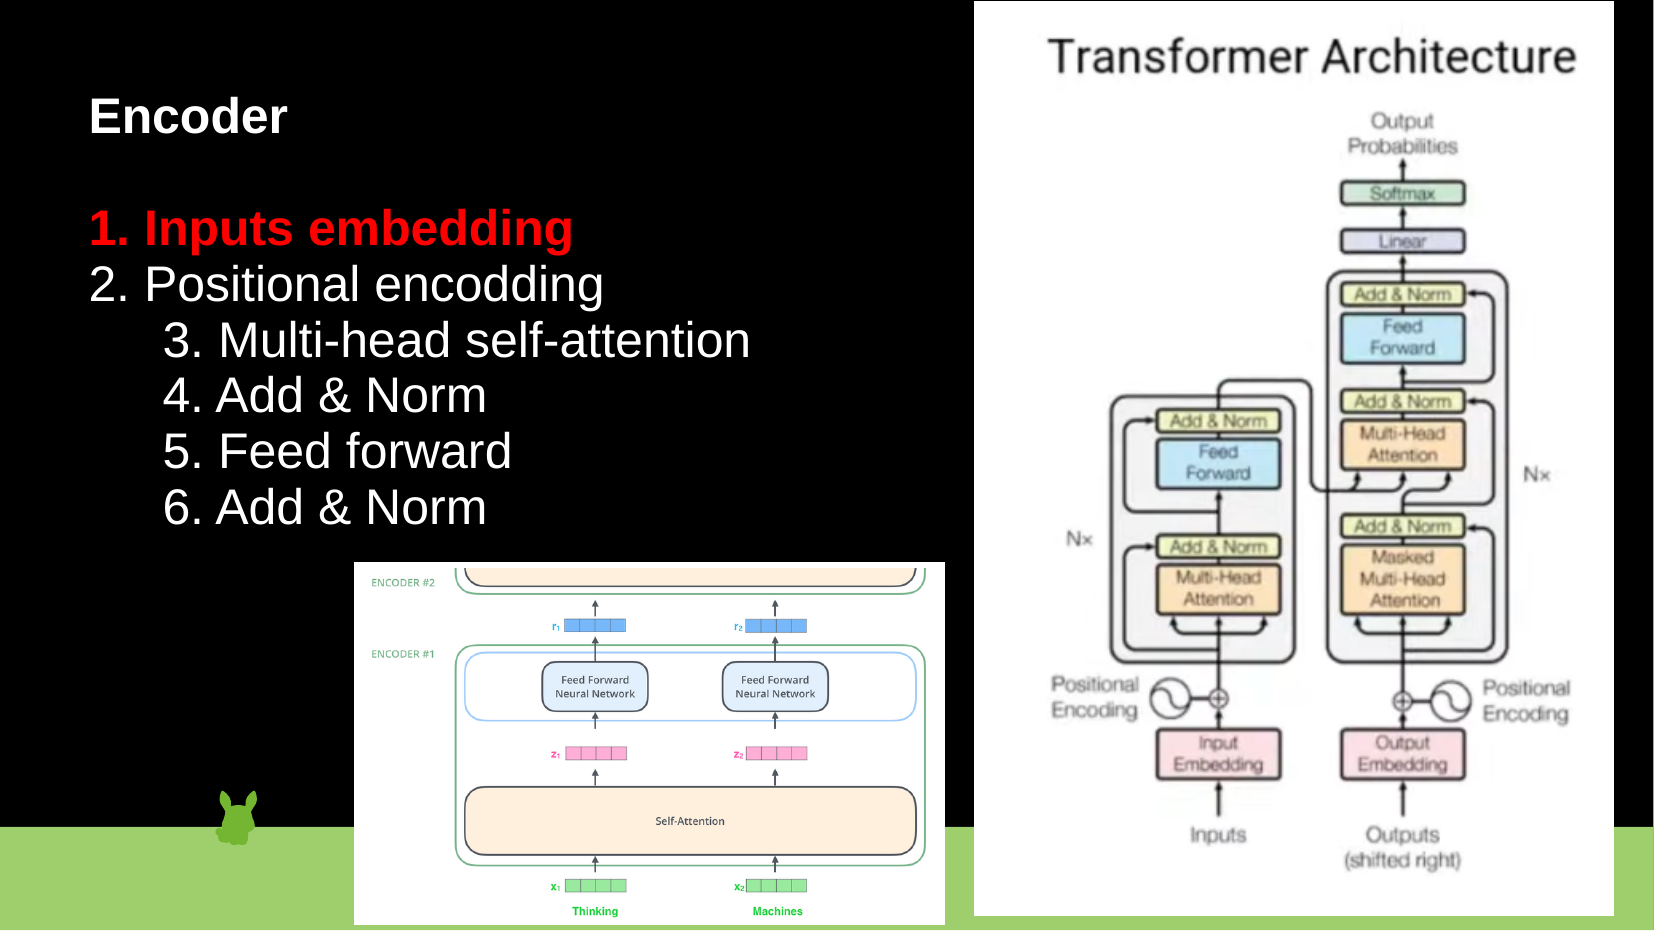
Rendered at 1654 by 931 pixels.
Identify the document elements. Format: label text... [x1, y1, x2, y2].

title Encoder 1. Inputs embedding 2. Positional encodding 3. Multi-head self-attention 4. Add & Norm 5. Feed forward 6. Add & Norm [88, 88, 974, 591]
picture [354, 562, 945, 925]
picture [974, 1, 1614, 916]
